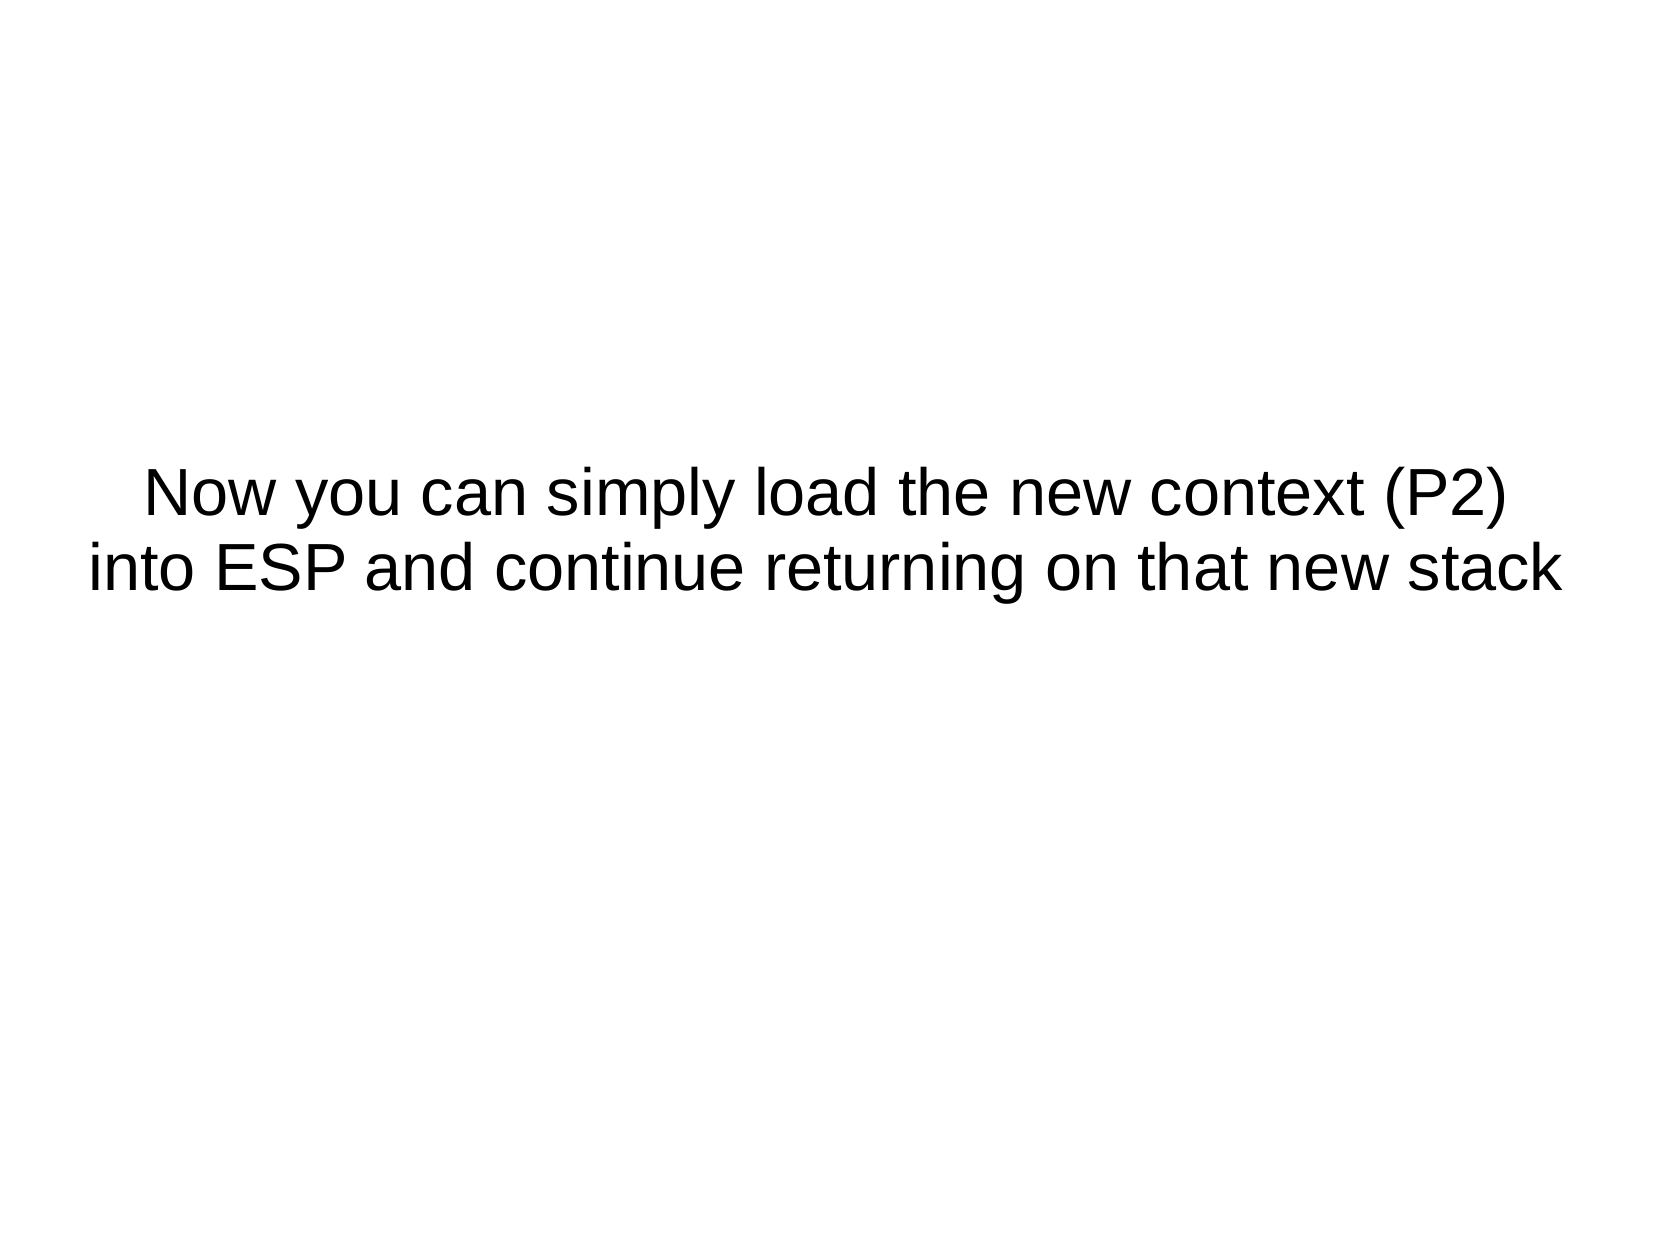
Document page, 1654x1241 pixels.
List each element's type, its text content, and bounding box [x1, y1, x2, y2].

subtitle Now you can simply load the new context (P2) into ESP and continue returning on that new stack [82, 49, 1571, 1010]
